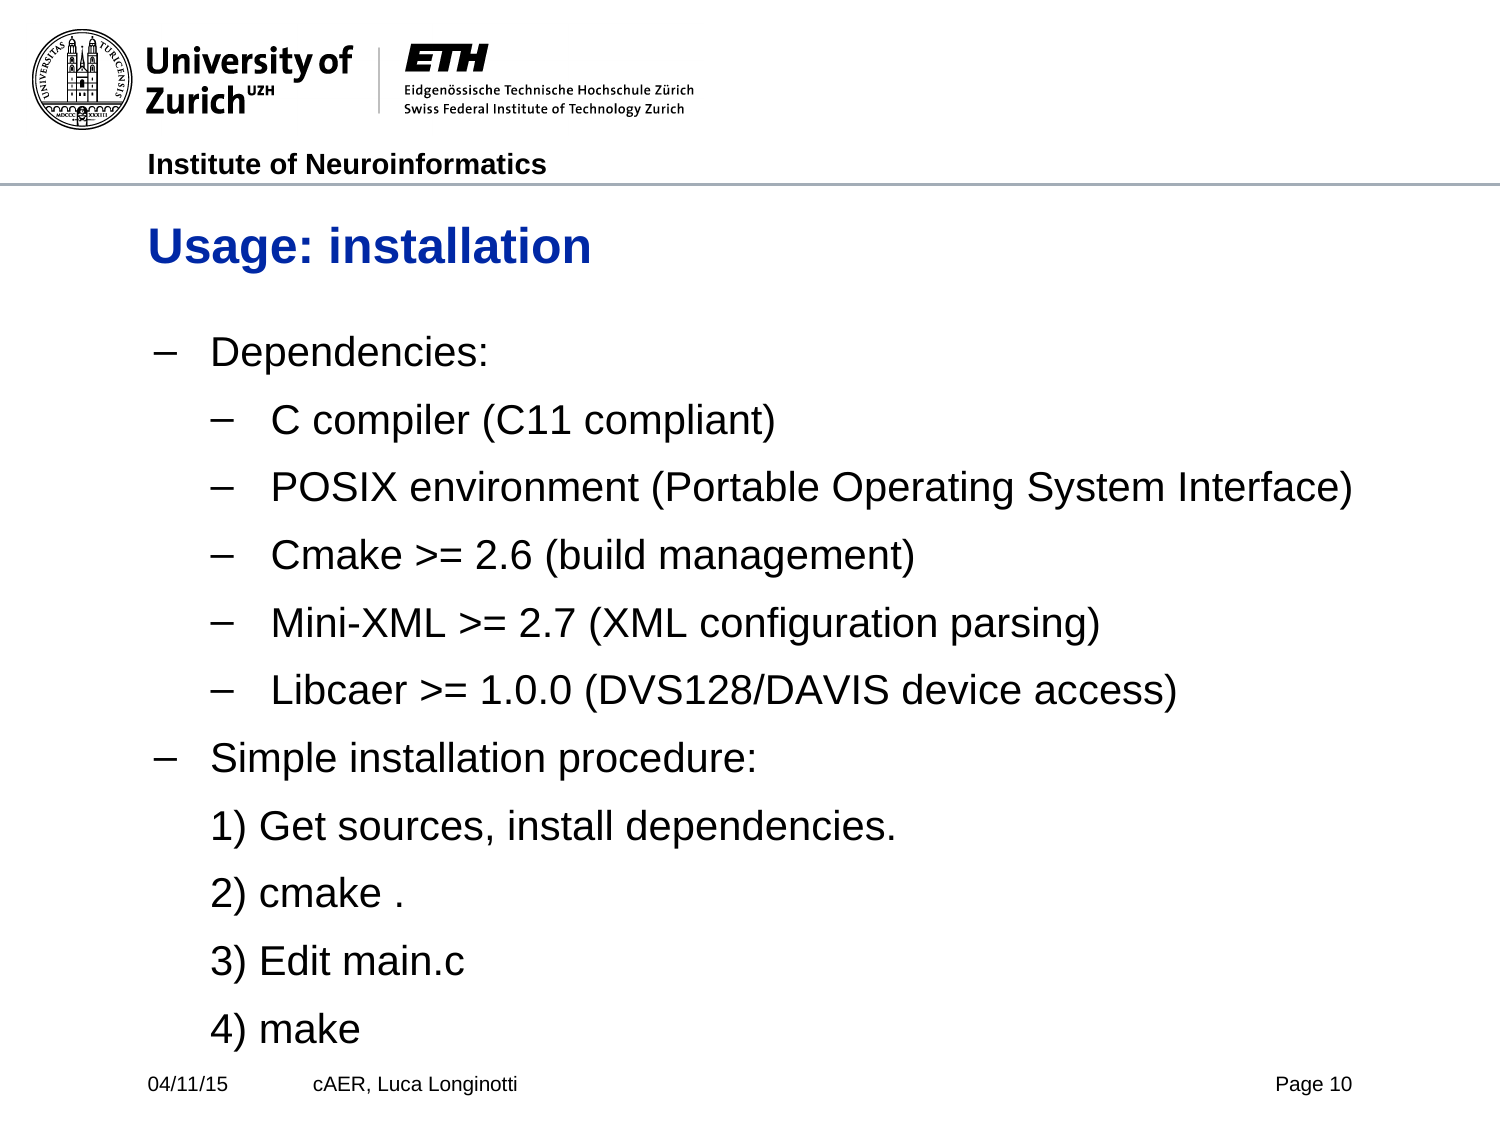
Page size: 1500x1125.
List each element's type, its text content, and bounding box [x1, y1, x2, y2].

list Dependencies: C compiler (C11 compliant) POSIX environment (Portable Operating System Interface) Cmake >= 2.6 (build management) Mini-XML >= 2.7 (XML configuration parsing) Libcaer >= 1.0.0 (DVS128/DAVIS device access) Simple installation procedure: 1) Get sources, install dependencies. 2) cmake . 3) Edit main.c 4) make [153, 324, 1359, 1052]
picture [26, 23, 704, 136]
title Usage: installation [147, 208, 1353, 335]
